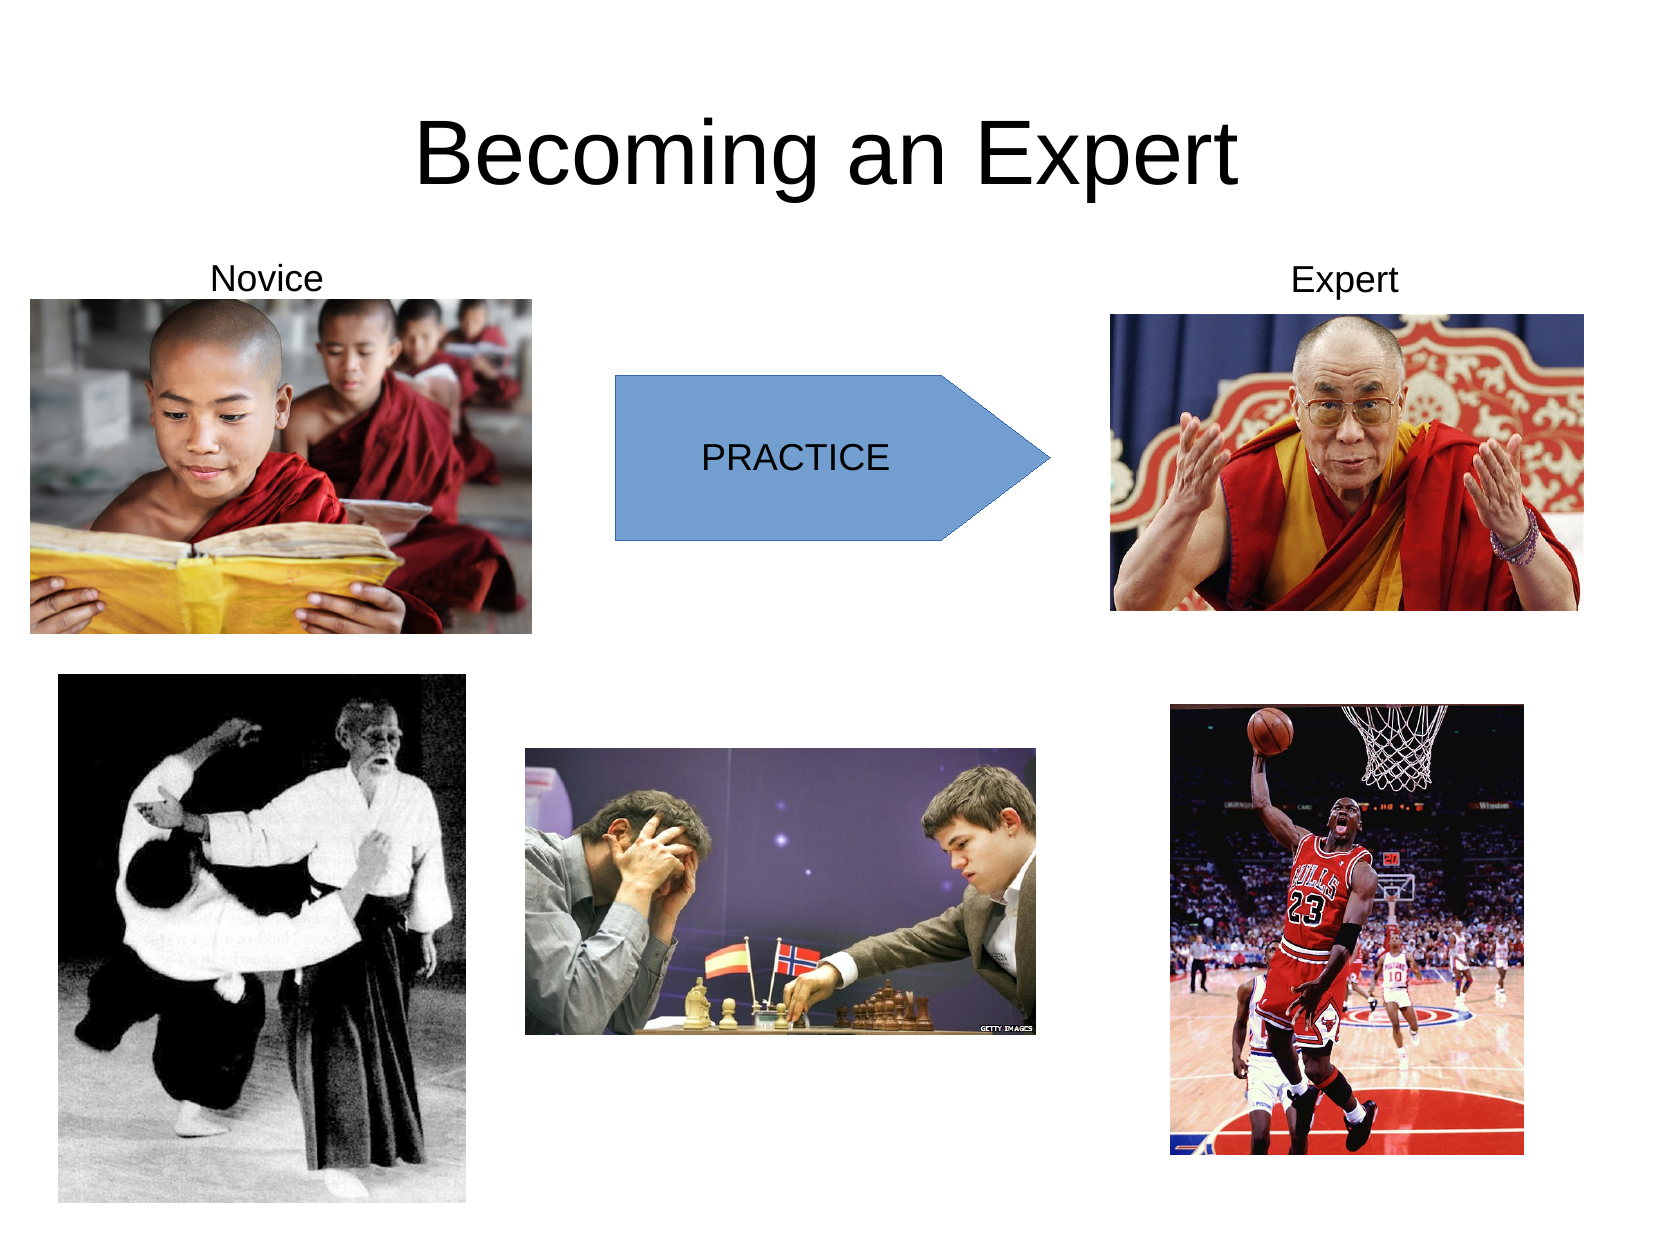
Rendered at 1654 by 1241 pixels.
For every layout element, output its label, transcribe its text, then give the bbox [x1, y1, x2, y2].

picture [30, 299, 532, 634]
title Becoming an Expert [82, 49, 1571, 257]
text_box Novice [195, 250, 339, 308]
text_box PRACTICE [615, 375, 1051, 541]
picture [1110, 314, 1584, 611]
picture [525, 748, 1036, 1036]
picture [58, 674, 466, 1204]
picture [1170, 704, 1524, 1156]
text_box Expert [1275, 250, 1414, 308]
